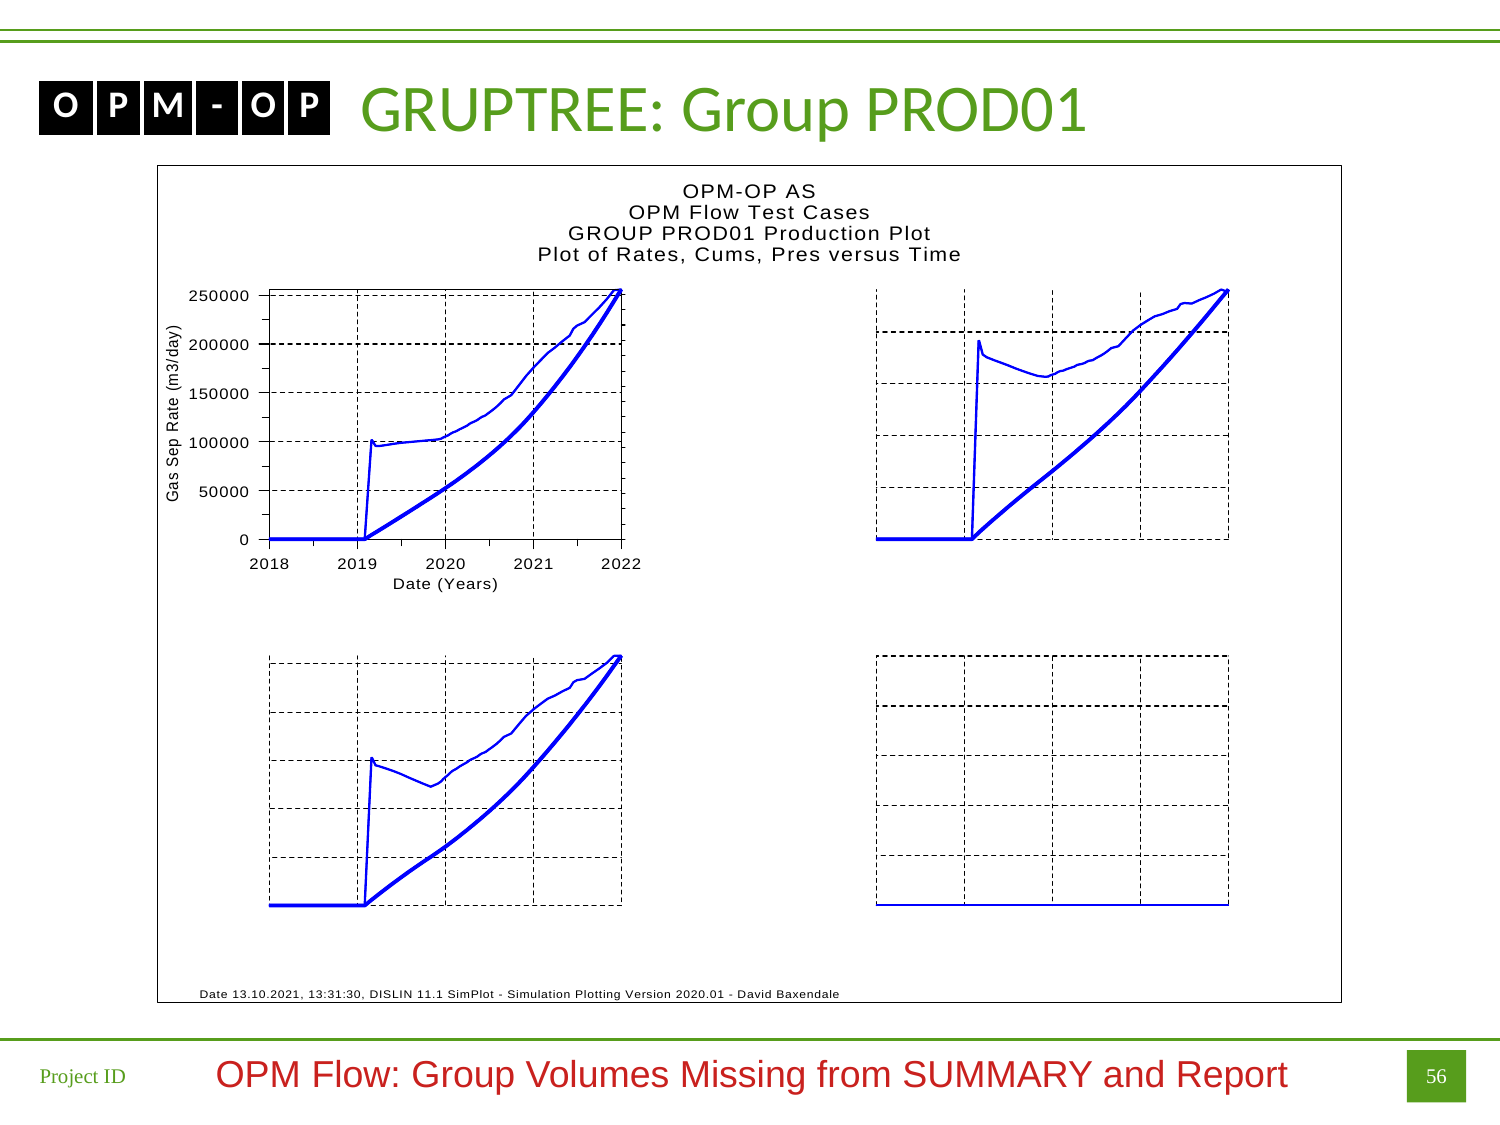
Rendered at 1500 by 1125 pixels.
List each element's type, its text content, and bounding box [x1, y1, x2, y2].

title GRUPTREE: Group PROD01 [360, 77, 1425, 153]
text_box OPM Flow: Group Volumes Missing from SUMMARY and Report [200, 1046, 1335, 1110]
picture [157, 165, 1343, 1004]
